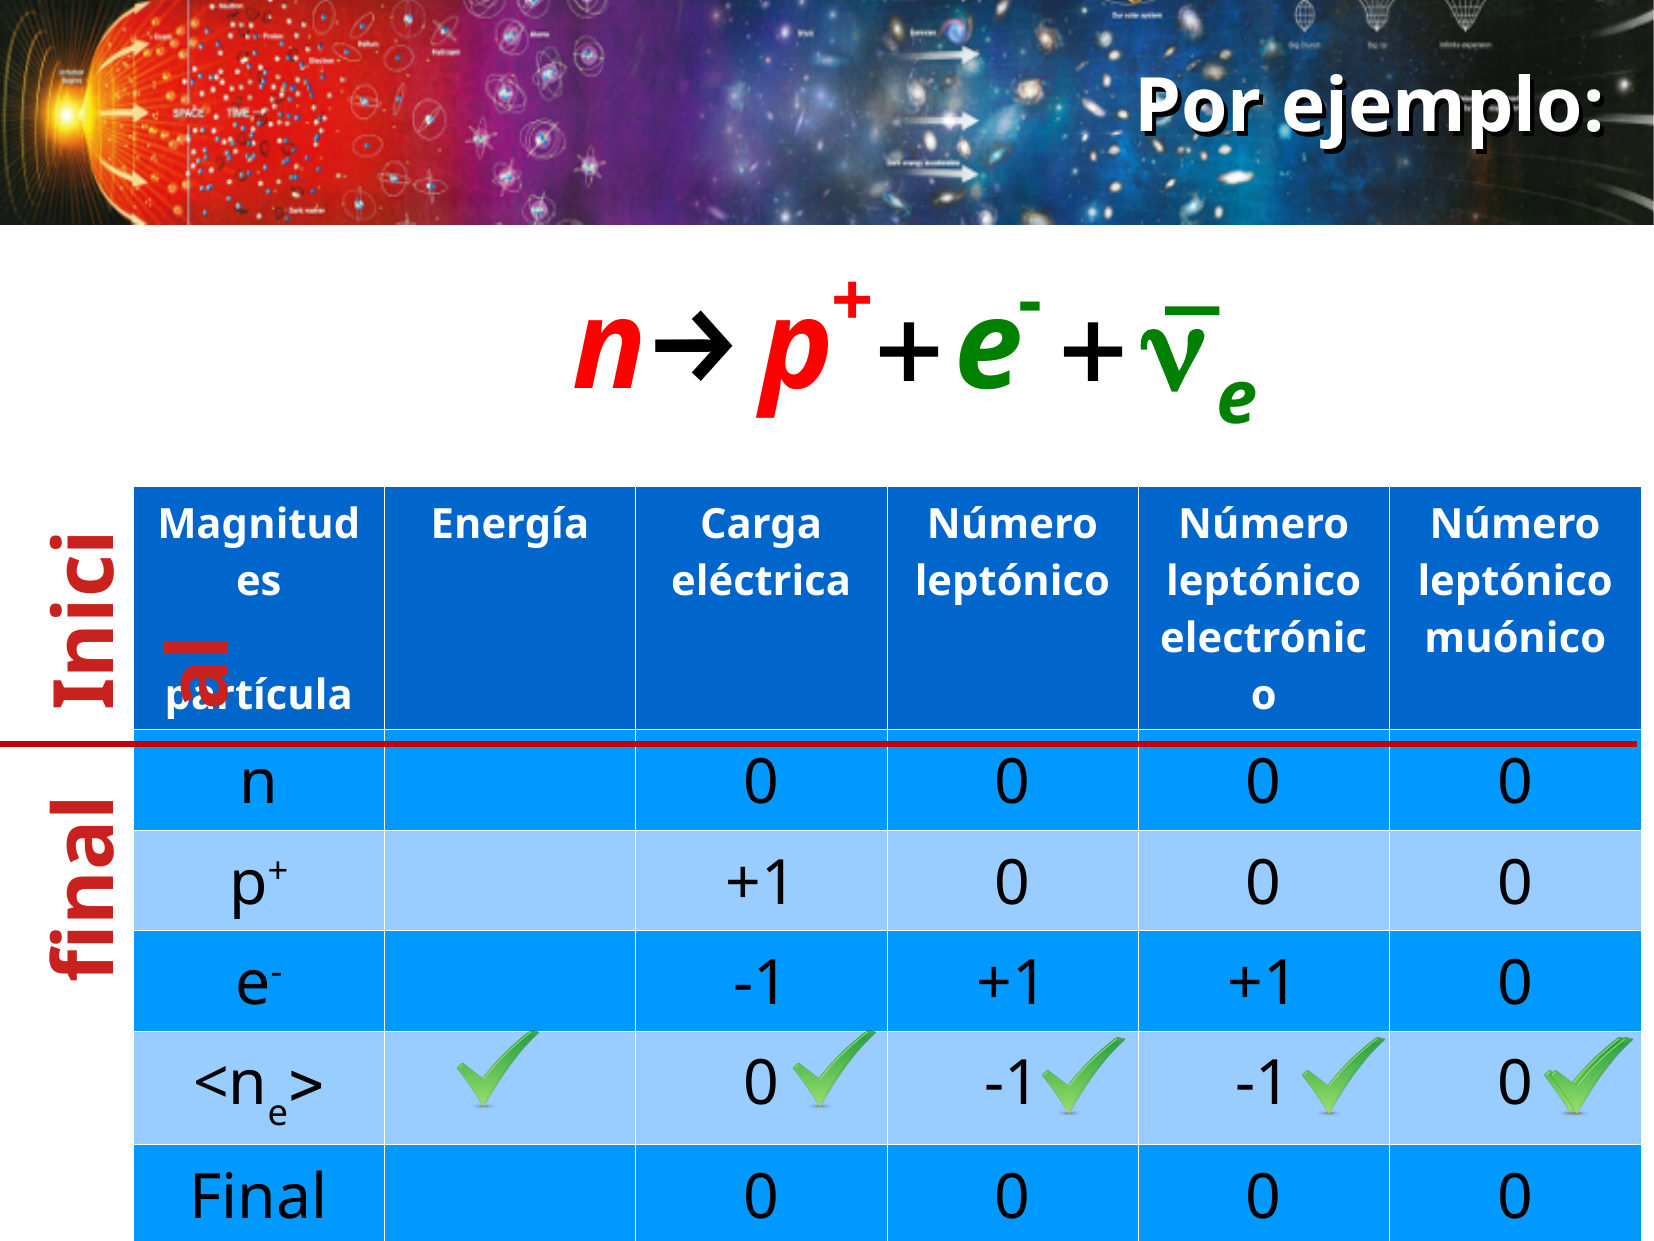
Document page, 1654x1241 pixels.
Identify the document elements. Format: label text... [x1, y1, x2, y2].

table_cell n [134, 730, 384, 741]
chart [562, 255, 1261, 443]
table_cell -1 [888, 1032, 1138, 1144]
picture [457, 1030, 539, 1111]
text_box final [17, 810, 134, 998]
table_cell p+ [134, 831, 384, 930]
table_header Magnitudes partícula [134, 487, 384, 729]
table_cell [385, 931, 635, 1031]
table_cell 0 [1139, 730, 1389, 741]
table_cell 0 [636, 1145, 887, 1241]
table_cell +1 [636, 831, 887, 930]
table_cell 0 [1390, 931, 1641, 1031]
table_header Número leptónico electrónico [1139, 487, 1389, 729]
table_cell [385, 747, 635, 830]
table_cell 0 [888, 730, 1138, 741]
table_header Número leptónico muónico [1390, 487, 1641, 729]
table_cell +1 [888, 931, 1138, 1031]
table_header Carga eléctrica [636, 487, 887, 729]
table_cell 0 [1390, 831, 1641, 930]
table_cell 0 [1139, 831, 1389, 930]
table_cell 0 [636, 730, 887, 741]
table_cell 0 [1390, 1145, 1641, 1241]
title Por ejemplo: [45, 15, 1606, 191]
table_cell [385, 730, 635, 741]
table_cell 0 [888, 747, 1138, 830]
table_cell +1 [1139, 931, 1389, 1031]
table_cell -1 [1139, 1032, 1389, 1144]
table_cell 0 [1390, 1032, 1641, 1144]
table_cell 0 [1390, 730, 1641, 830]
text_box Inicial [17, 486, 134, 726]
table_cell e- [134, 931, 384, 1031]
table_cell 0 [888, 831, 1138, 930]
picture [1302, 1037, 1385, 1117]
table_header Número leptónico [888, 487, 1138, 729]
table_cell Final [134, 1145, 384, 1241]
table_header Energía [385, 487, 635, 729]
table_cell 0 [1139, 1145, 1389, 1241]
table_cell [385, 831, 635, 930]
picture [1544, 1037, 1633, 1117]
table_cell [385, 1145, 635, 1241]
picture [793, 1030, 876, 1111]
table_cell <ne> [134, 1032, 384, 1144]
table_cell -1 [636, 931, 887, 1031]
table_cell 0 [1139, 747, 1389, 830]
table_cell 0 [636, 1032, 887, 1144]
table_cell 0 [636, 747, 887, 830]
picture [0, 0, 1654, 225]
table_cell n [134, 747, 384, 830]
table_cell [385, 1032, 635, 1144]
picture [1042, 1037, 1125, 1117]
table_cell 0 [888, 1145, 1138, 1241]
